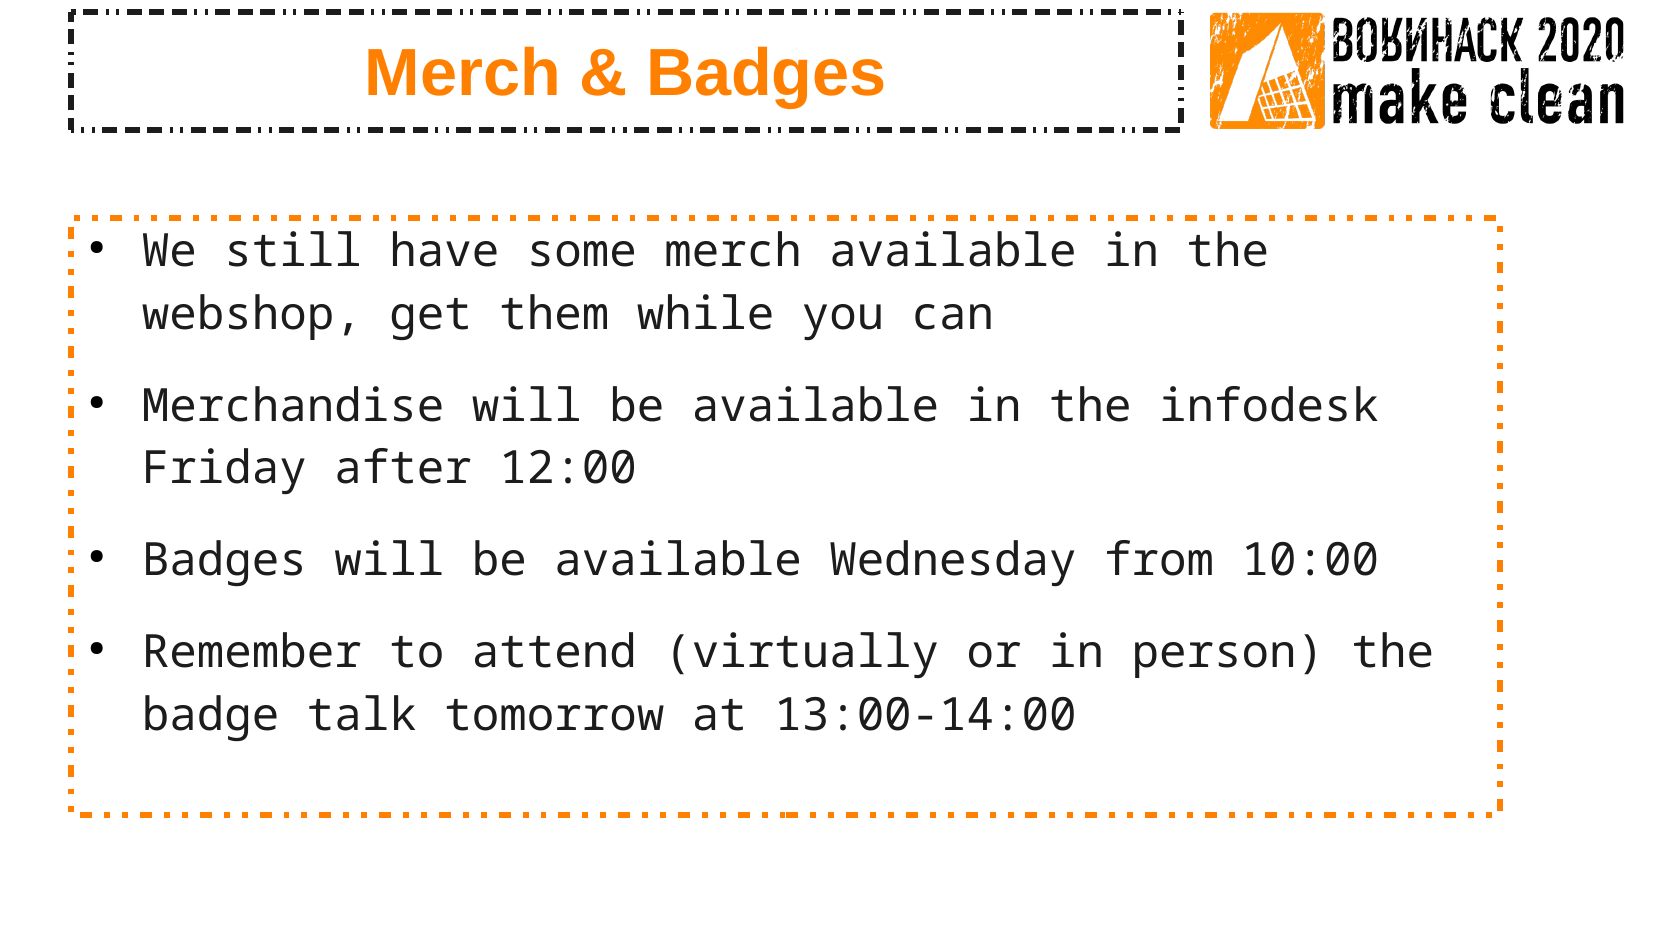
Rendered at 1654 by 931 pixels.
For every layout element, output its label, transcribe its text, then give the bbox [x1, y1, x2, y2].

picture [1210, 11, 1654, 130]
title Merch & Badges [70, 11, 1182, 130]
subtitle We still have some merch available in the webshop, get them while you can Merchandise will be available in the infodesk Friday after 12:00 Badges will be available Wednesday from 10:00 Remember to attend (virtually or in person) the badge talk tomorrow at 13:00-14:00 [70, 217, 1501, 815]
